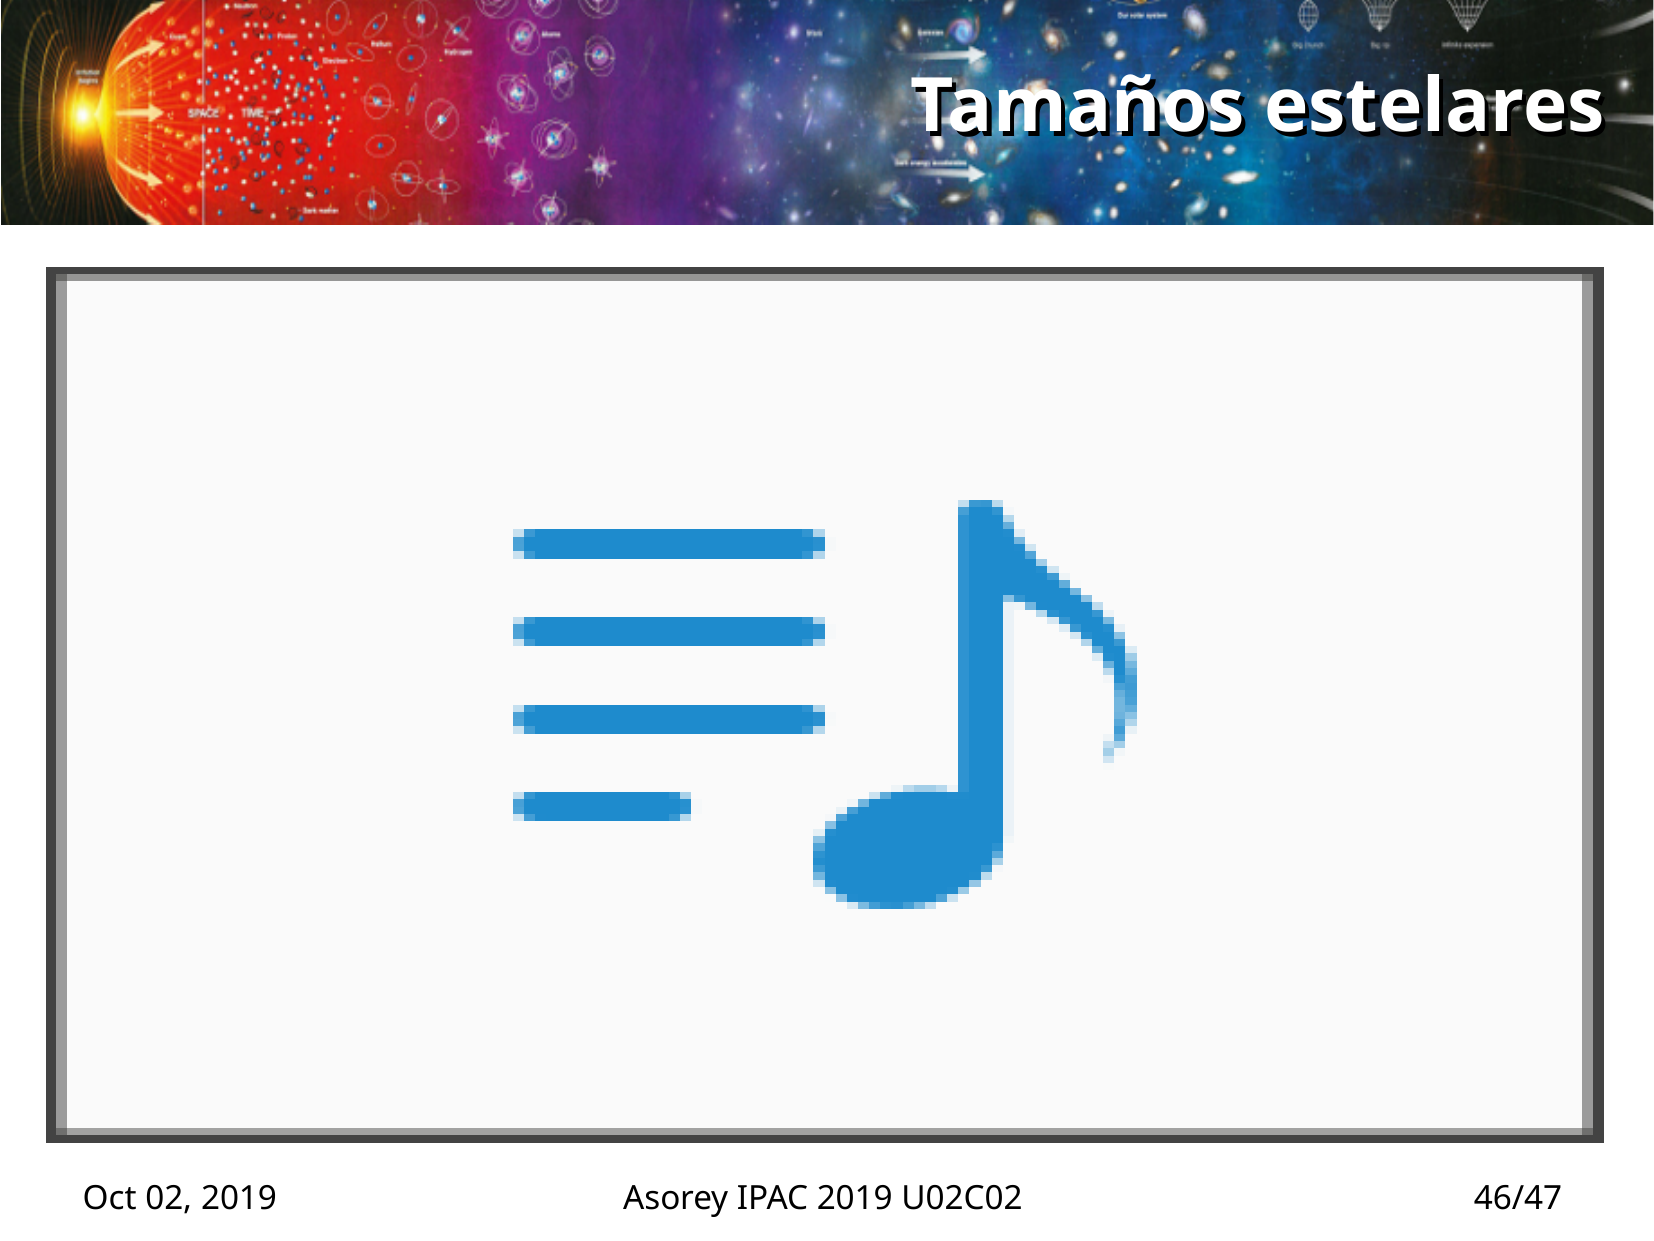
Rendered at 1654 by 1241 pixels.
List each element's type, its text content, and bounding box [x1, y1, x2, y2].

picture [1, 0, 1654, 225]
text_box [45, 266, 1605, 1144]
title Tamaños estelares [45, 15, 1606, 191]
